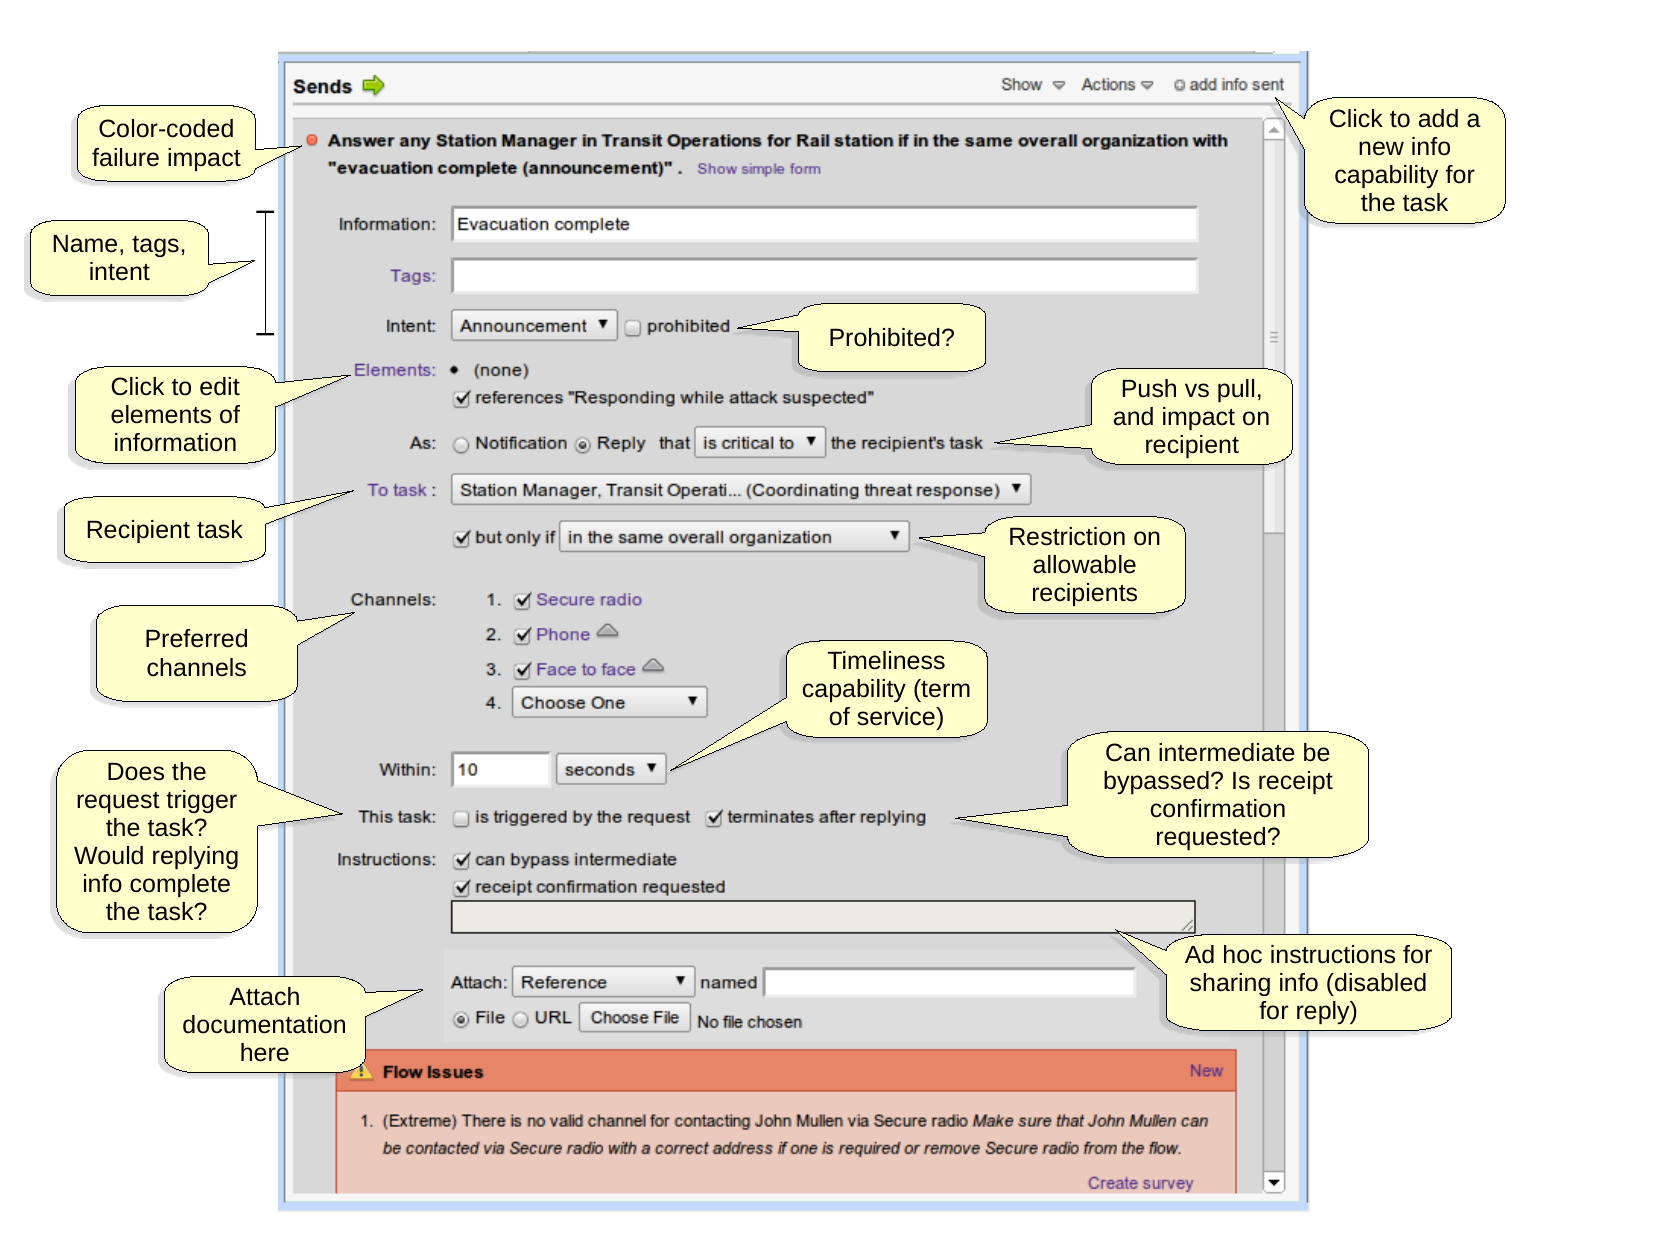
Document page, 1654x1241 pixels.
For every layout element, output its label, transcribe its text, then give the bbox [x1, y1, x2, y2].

text_box Ad hoc instructions for sharing info (disabled for reply) [1115, 929, 1452, 1031]
text_box Recipient task [64, 490, 354, 563]
text_box Can intermediate be bypassed? Is receipt confirmation requested? [955, 731, 1369, 858]
text_box Preferred channels [96, 605, 355, 702]
picture [278, 51, 1310, 1212]
text_box Color-coded failure impact [77, 105, 302, 182]
text_box Prohibited? [737, 303, 986, 372]
text_box Click to edit elements of information [75, 366, 351, 464]
text_box Attach documentation here [164, 976, 423, 1073]
text_box Does the request trigger the task? Would replying info complete the task? [56, 750, 343, 933]
text_box Click to add a new info capability for the task [1275, 97, 1506, 224]
text_box Name, tags, intent [30, 220, 255, 296]
text_box Restriction on allowable recipients [919, 516, 1186, 614]
text_box Timeliness capability (term of service) [670, 640, 988, 771]
text_box Push vs pull, and impact on recipient [994, 368, 1293, 465]
